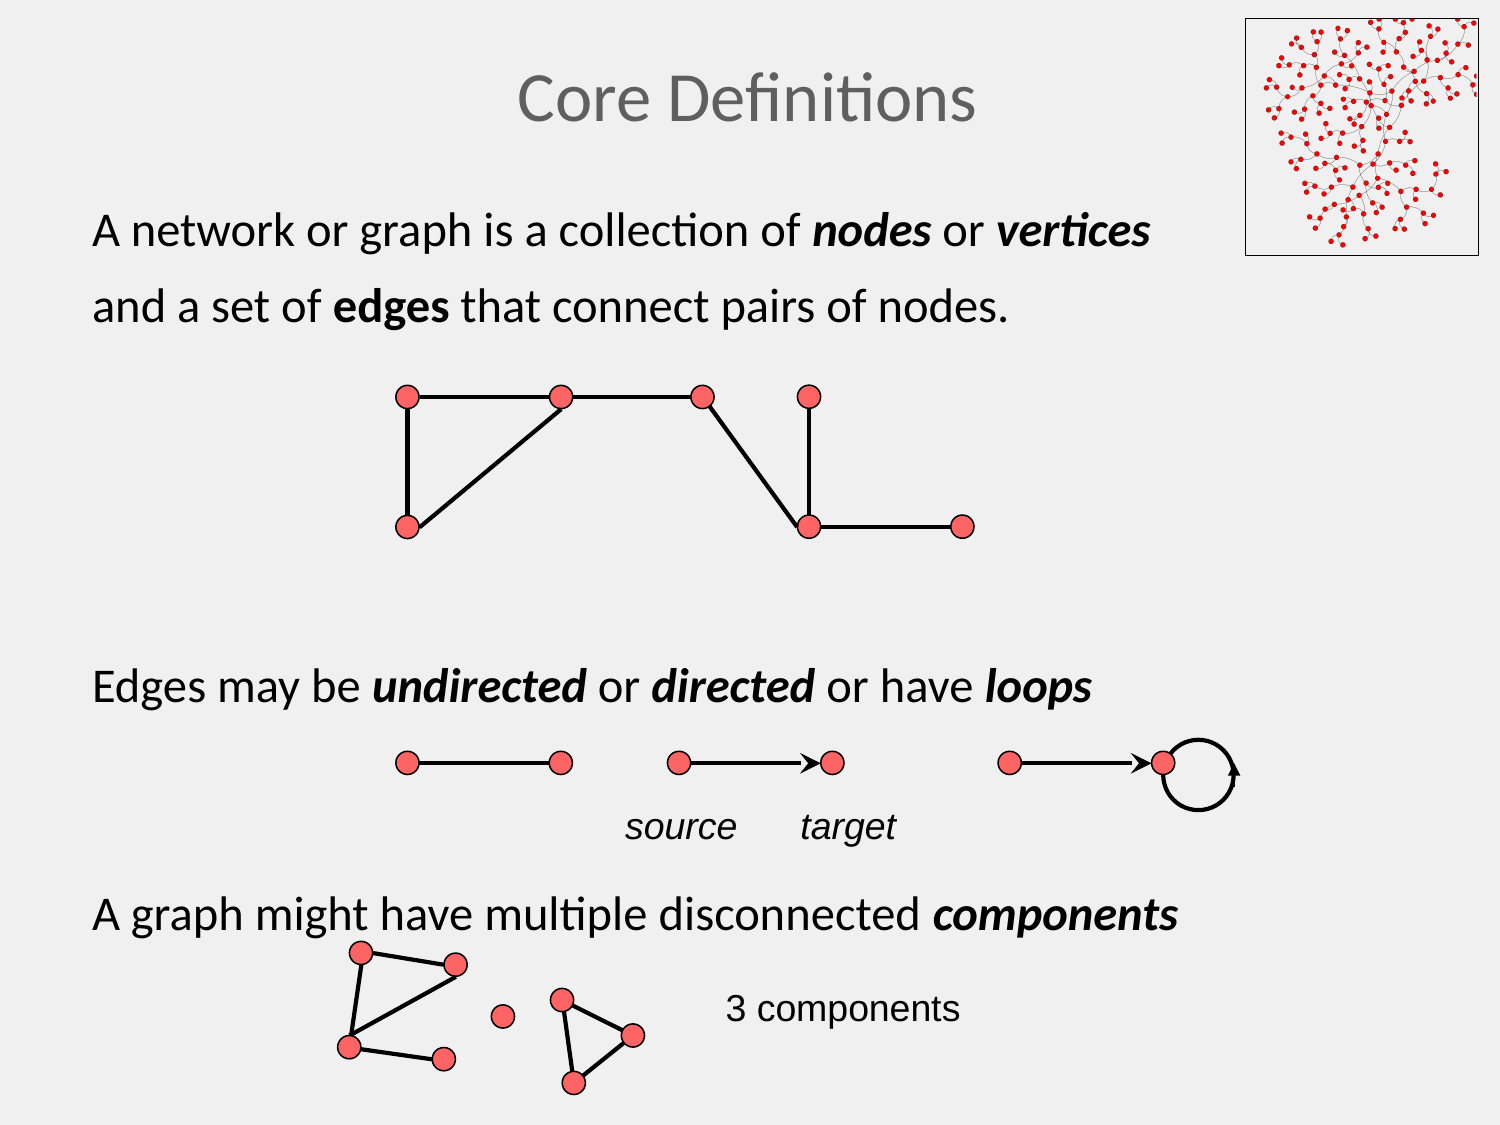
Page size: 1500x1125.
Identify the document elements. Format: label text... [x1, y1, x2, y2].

text_box [667, 751, 691, 775]
picture [1420, 19, 1478, 255]
text_box [349, 941, 373, 965]
text_box [797, 515, 821, 539]
text_box [395, 385, 420, 409]
text_box Core Definitions [76, 0, 1420, 184]
text_box [432, 1047, 456, 1071]
text_box [621, 1023, 645, 1048]
text_box [562, 1071, 586, 1095]
text_box [337, 1035, 361, 1059]
text_box [444, 953, 468, 977]
text_box [491, 1004, 515, 1029]
text_box [395, 751, 419, 775]
text_box [998, 751, 1022, 775]
text_box A network or graph is a collection of nodes or vertices and a set of edges that connect pairs of nodes. Edges may be undirected or directed or have loops A graph might have multiple disconnected components [76, 184, 1459, 952]
text_box [797, 385, 821, 409]
text_box [550, 988, 574, 1012]
text_box [1151, 751, 1175, 775]
text_box [395, 515, 419, 539]
text_box [951, 515, 974, 539]
text_box source target [599, 794, 960, 855]
text_box [820, 751, 845, 775]
text_box [549, 751, 573, 775]
text_box [690, 385, 715, 409]
text_box 3 components [710, 976, 976, 1037]
text_box [549, 385, 573, 409]
